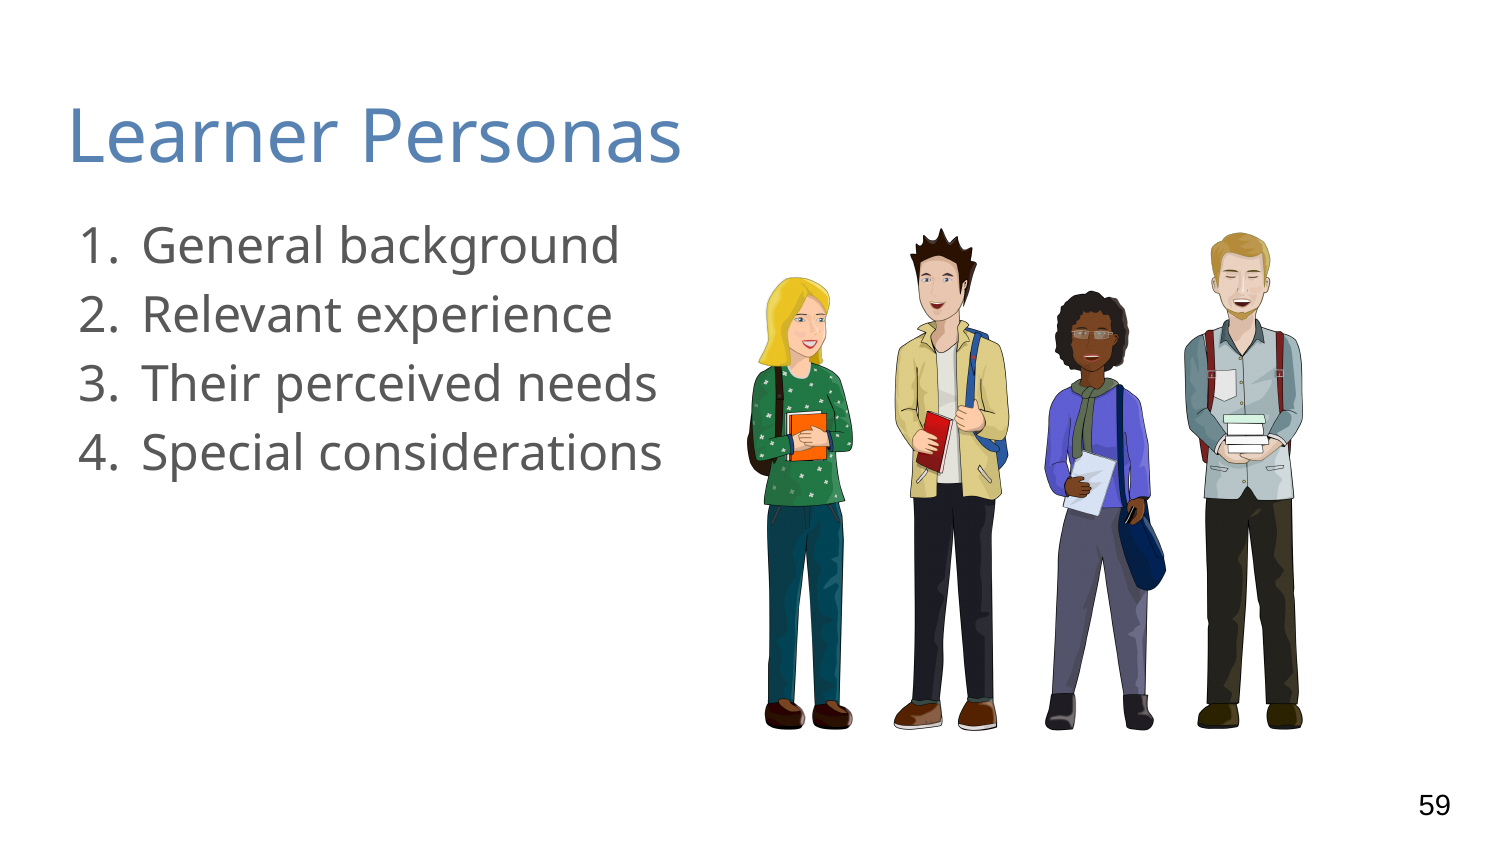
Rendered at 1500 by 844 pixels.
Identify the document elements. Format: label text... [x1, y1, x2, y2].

list General background Relevant experience Their perceived needs Special considerations [51, 189, 1449, 750]
title Learner Personas [51, 72, 1449, 167]
